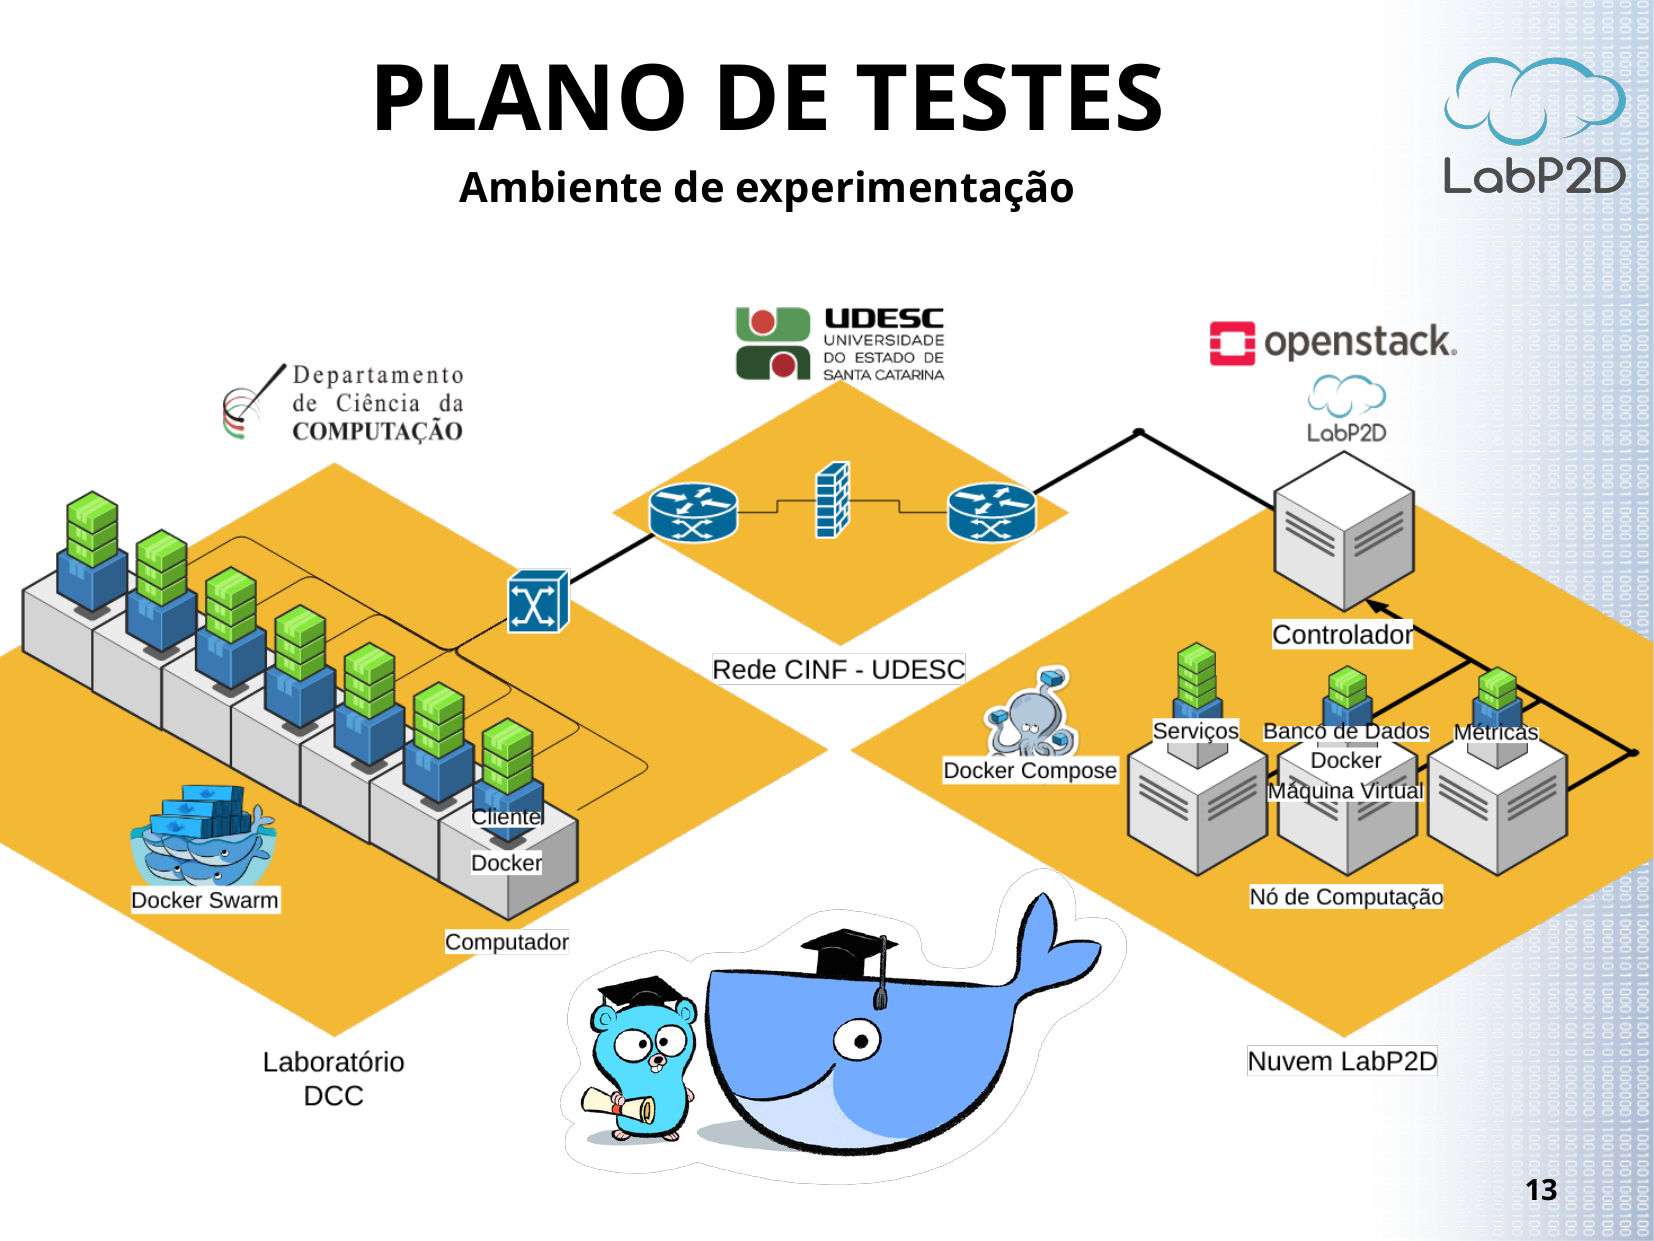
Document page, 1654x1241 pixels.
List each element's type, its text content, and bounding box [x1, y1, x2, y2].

picture [0, 1, 1654, 1240]
title PLANO DE TESTES Ambiente de experimentação [82, 19, 1453, 227]
